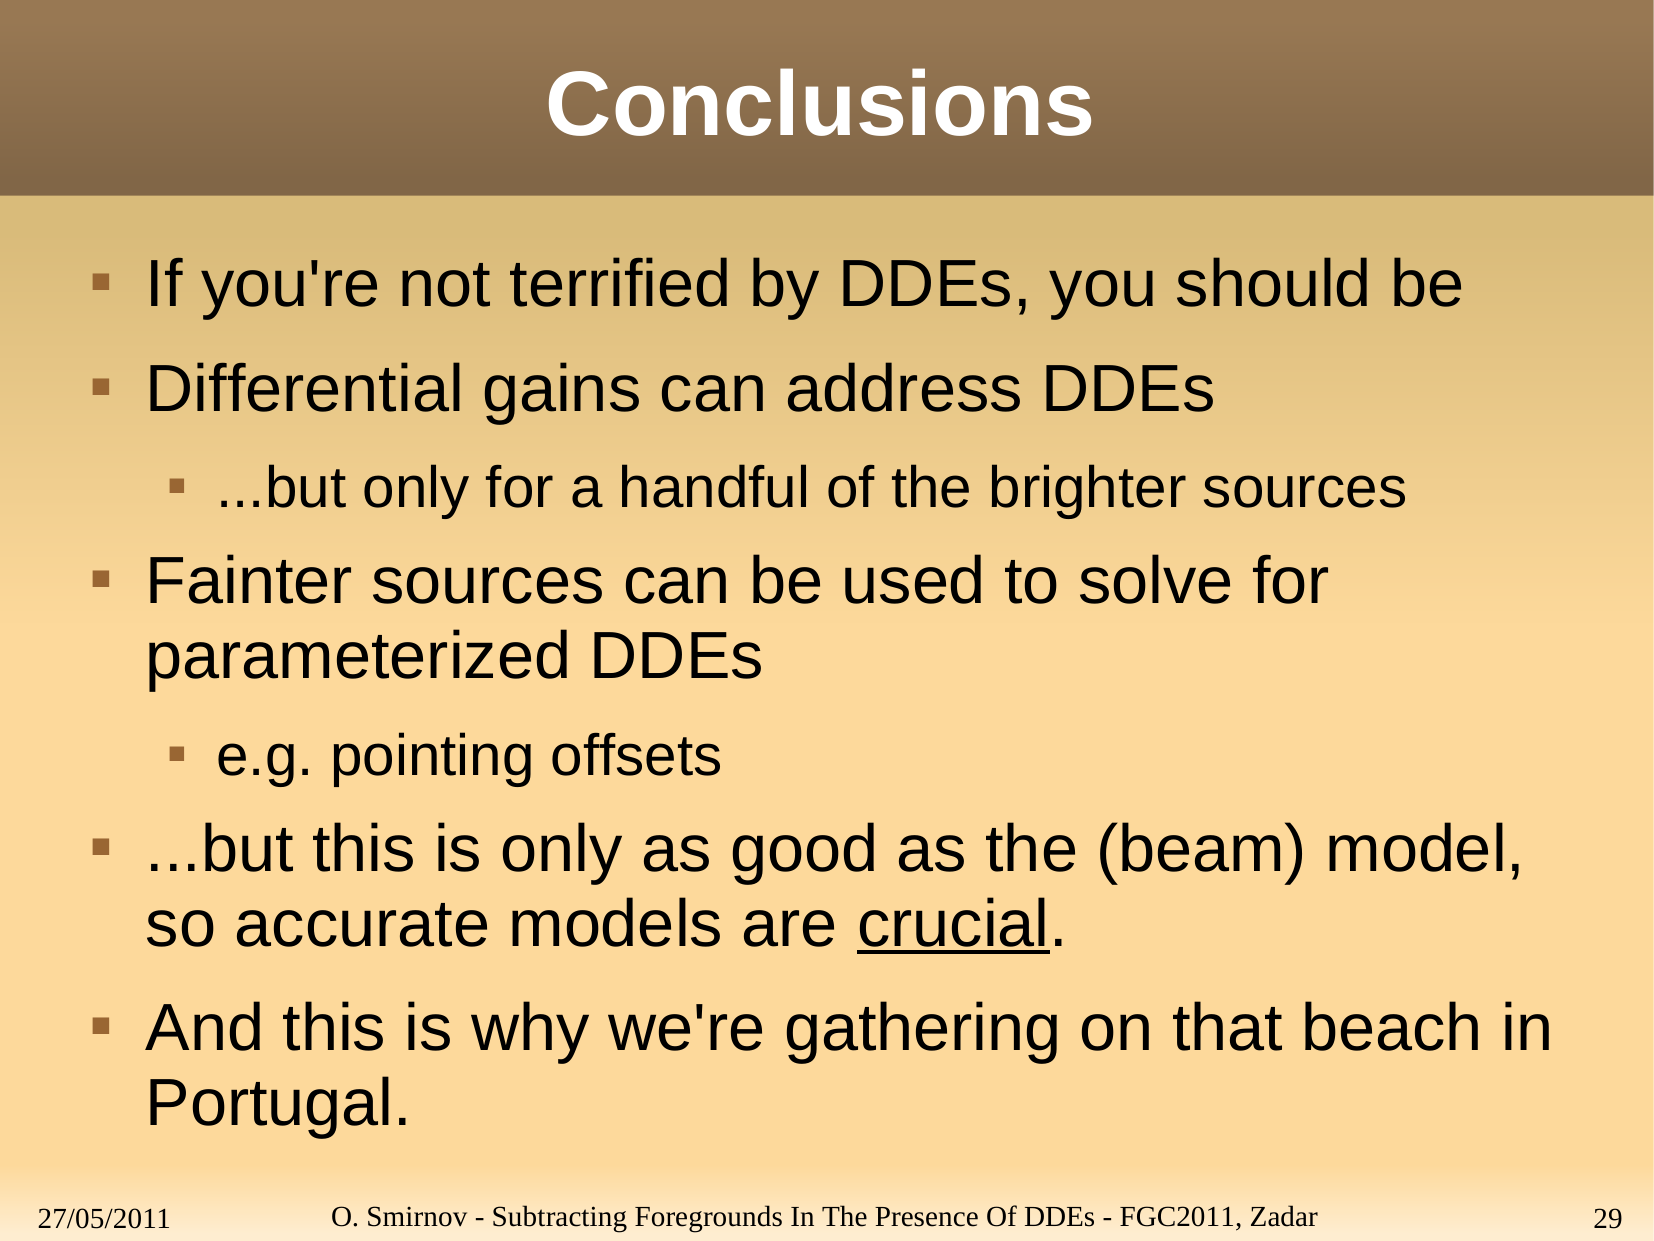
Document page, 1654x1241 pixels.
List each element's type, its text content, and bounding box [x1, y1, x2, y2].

picture [0, 0, 1654, 1241]
list If you're not terrified by DDEs, you should be Differential gains can address DDEs ...but only for a handful of the brighter sources Fainter sources can be used to solve for parameterized DDEs e.g. pointing offsets ...but this is only as good as the (beam) model, so accurate models are crucial. And this is why we're gathering on that beach in Portugal. [75, 246, 1613, 1163]
title Conclusions [76, 7, 1565, 200]
